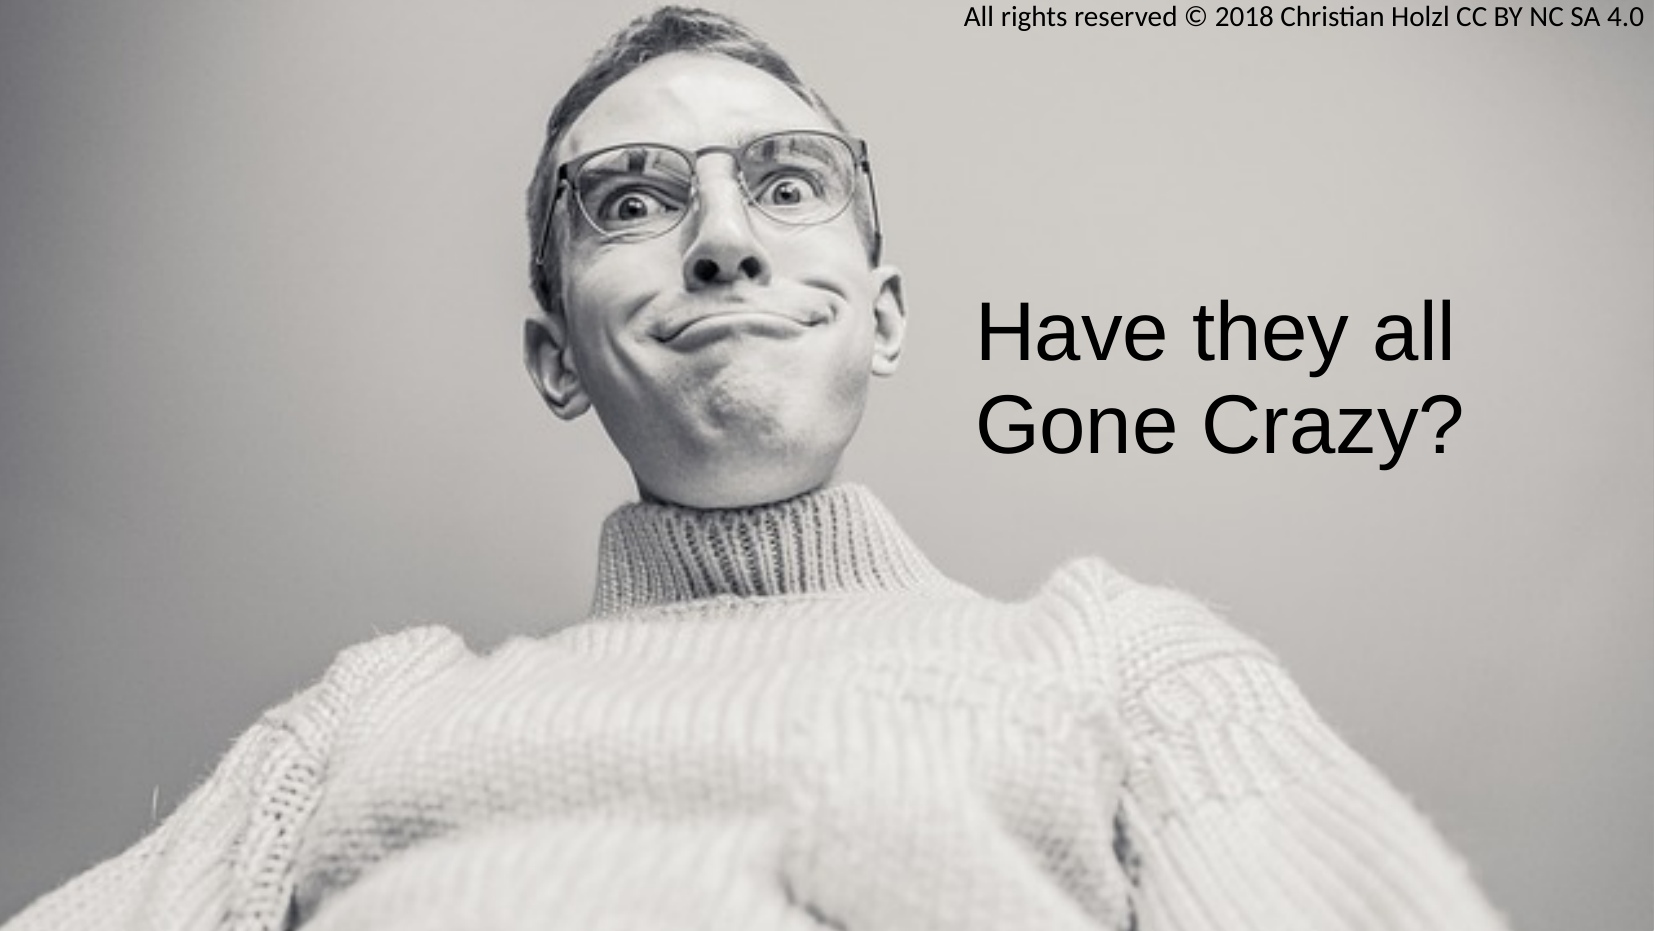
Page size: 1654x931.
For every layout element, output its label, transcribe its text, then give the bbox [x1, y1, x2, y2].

title Have they all Gone Crazy? [975, 285, 1628, 472]
text_box All rights reserved © 2018 Christian Holzl CC BY NC SA 4.0 [945, 0, 1645, 39]
picture [0, 0, 1654, 931]
